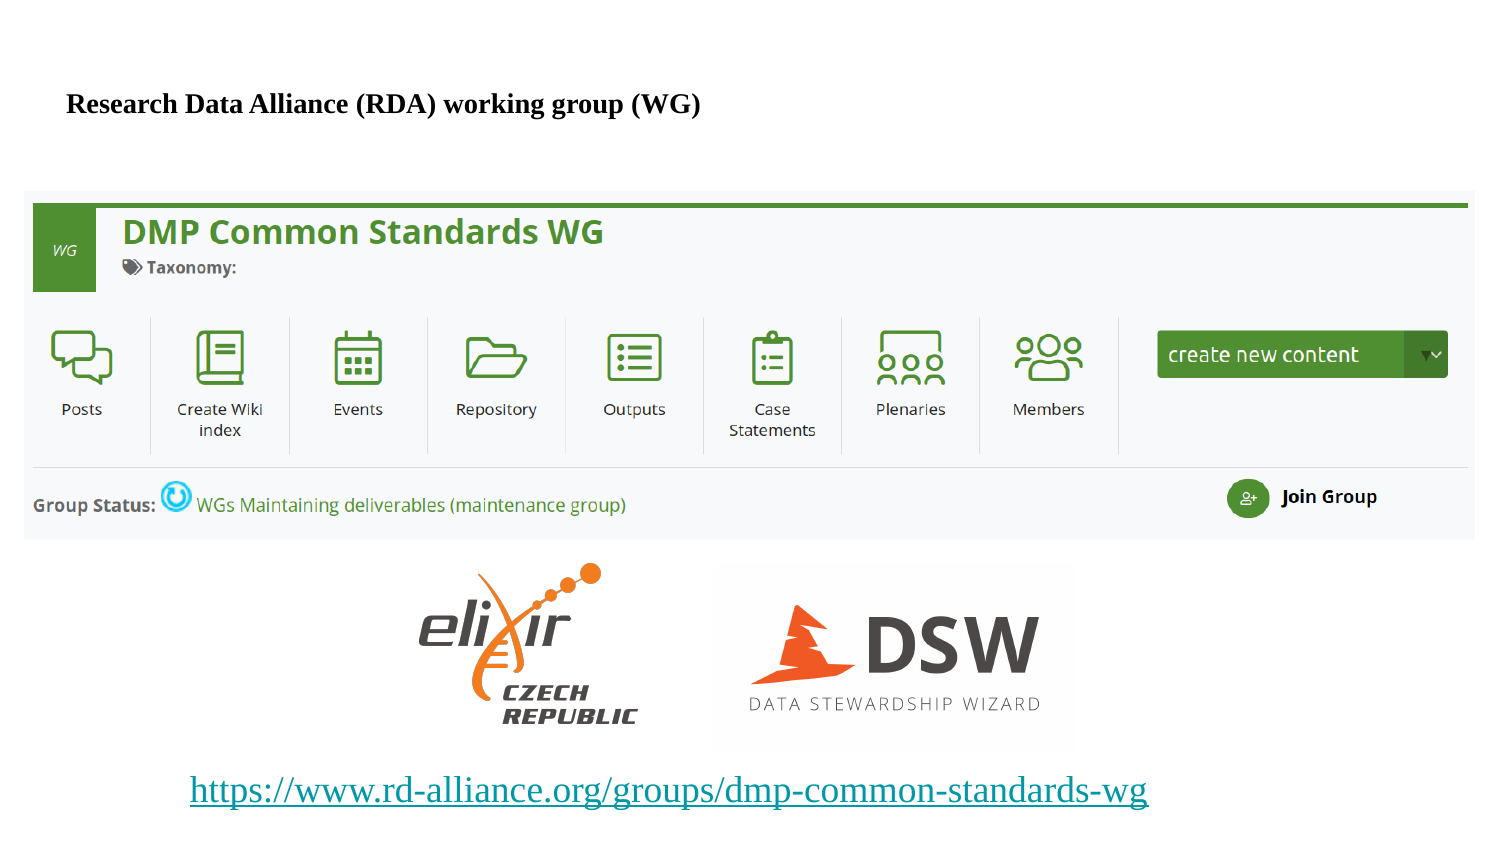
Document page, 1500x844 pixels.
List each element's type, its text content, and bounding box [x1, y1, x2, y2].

picture [24, 191, 1475, 552]
picture [419, 563, 638, 724]
title Research Data Alliance (RDA) working group (WG) [51, 72, 1449, 167]
text_box https://www.rd-alliance.org/groups/dmp-common-standards-wg [174, 749, 1357, 826]
picture [714, 563, 1075, 752]
